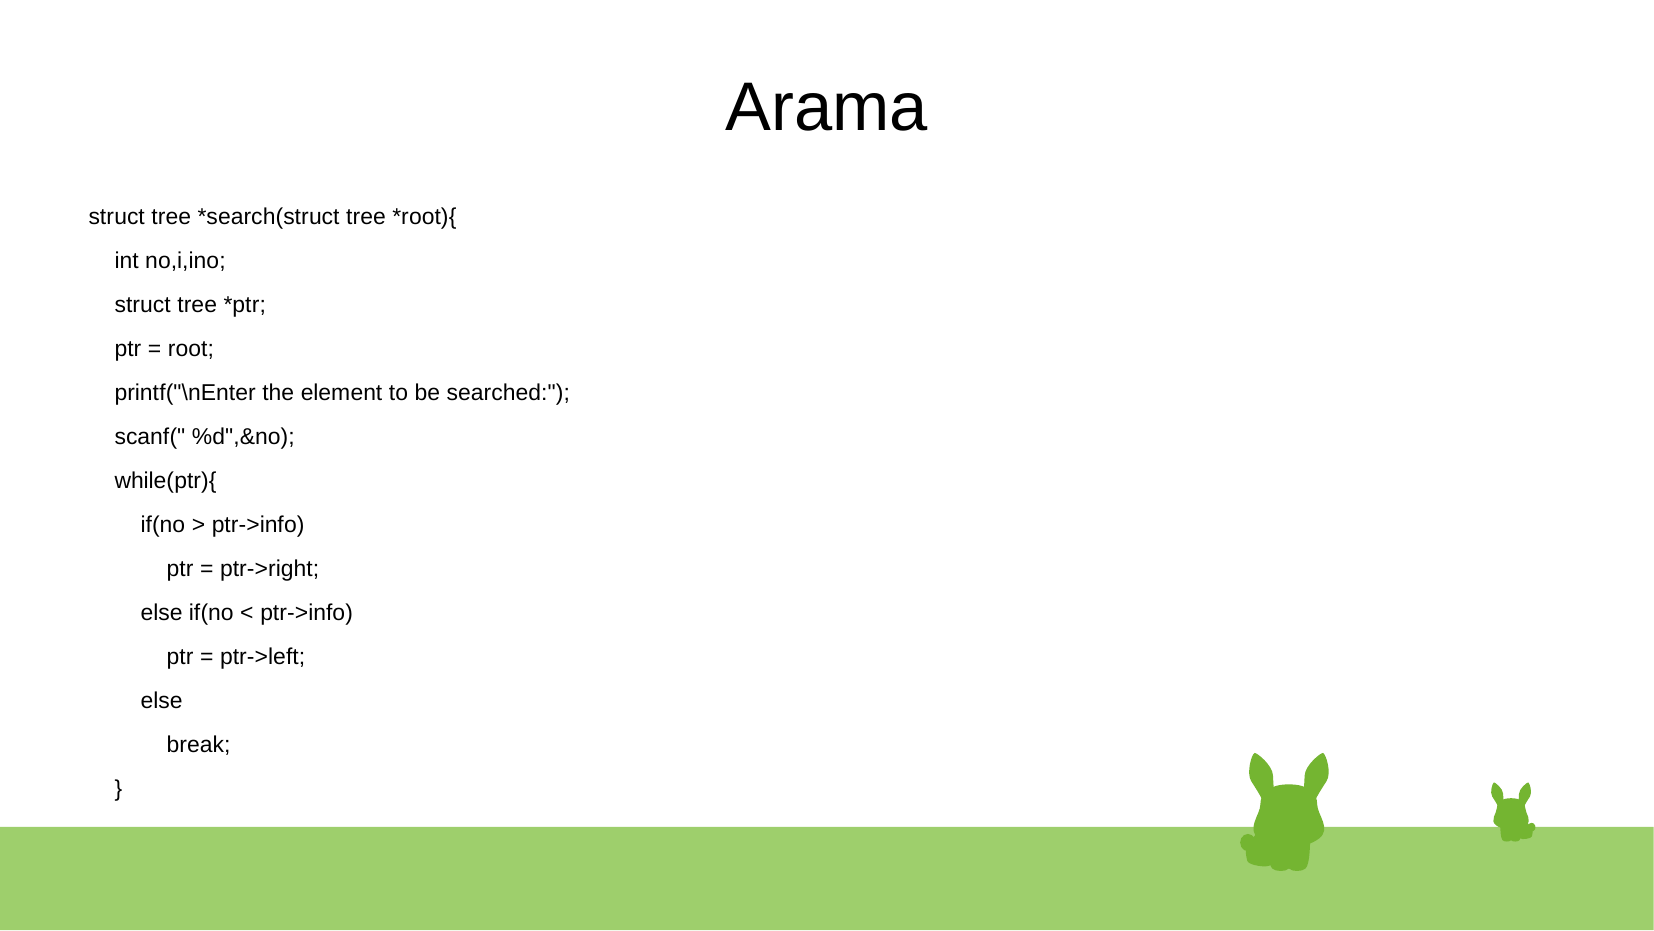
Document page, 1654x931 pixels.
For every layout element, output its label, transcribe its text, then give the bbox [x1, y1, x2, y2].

title Arama [88, 29, 1565, 178]
list struct tree *search(struct tree *root){ int no,i,ino; struct tree *ptr; ptr = root; printf("\nEnter the element to be searched:"); scanf(" %d",&no); while(ptr){ if(no > ptr->info) ptr = ptr->right; else if(no < ptr->info) ptr = ptr->left; else break; } [88, 206, 1565, 826]
